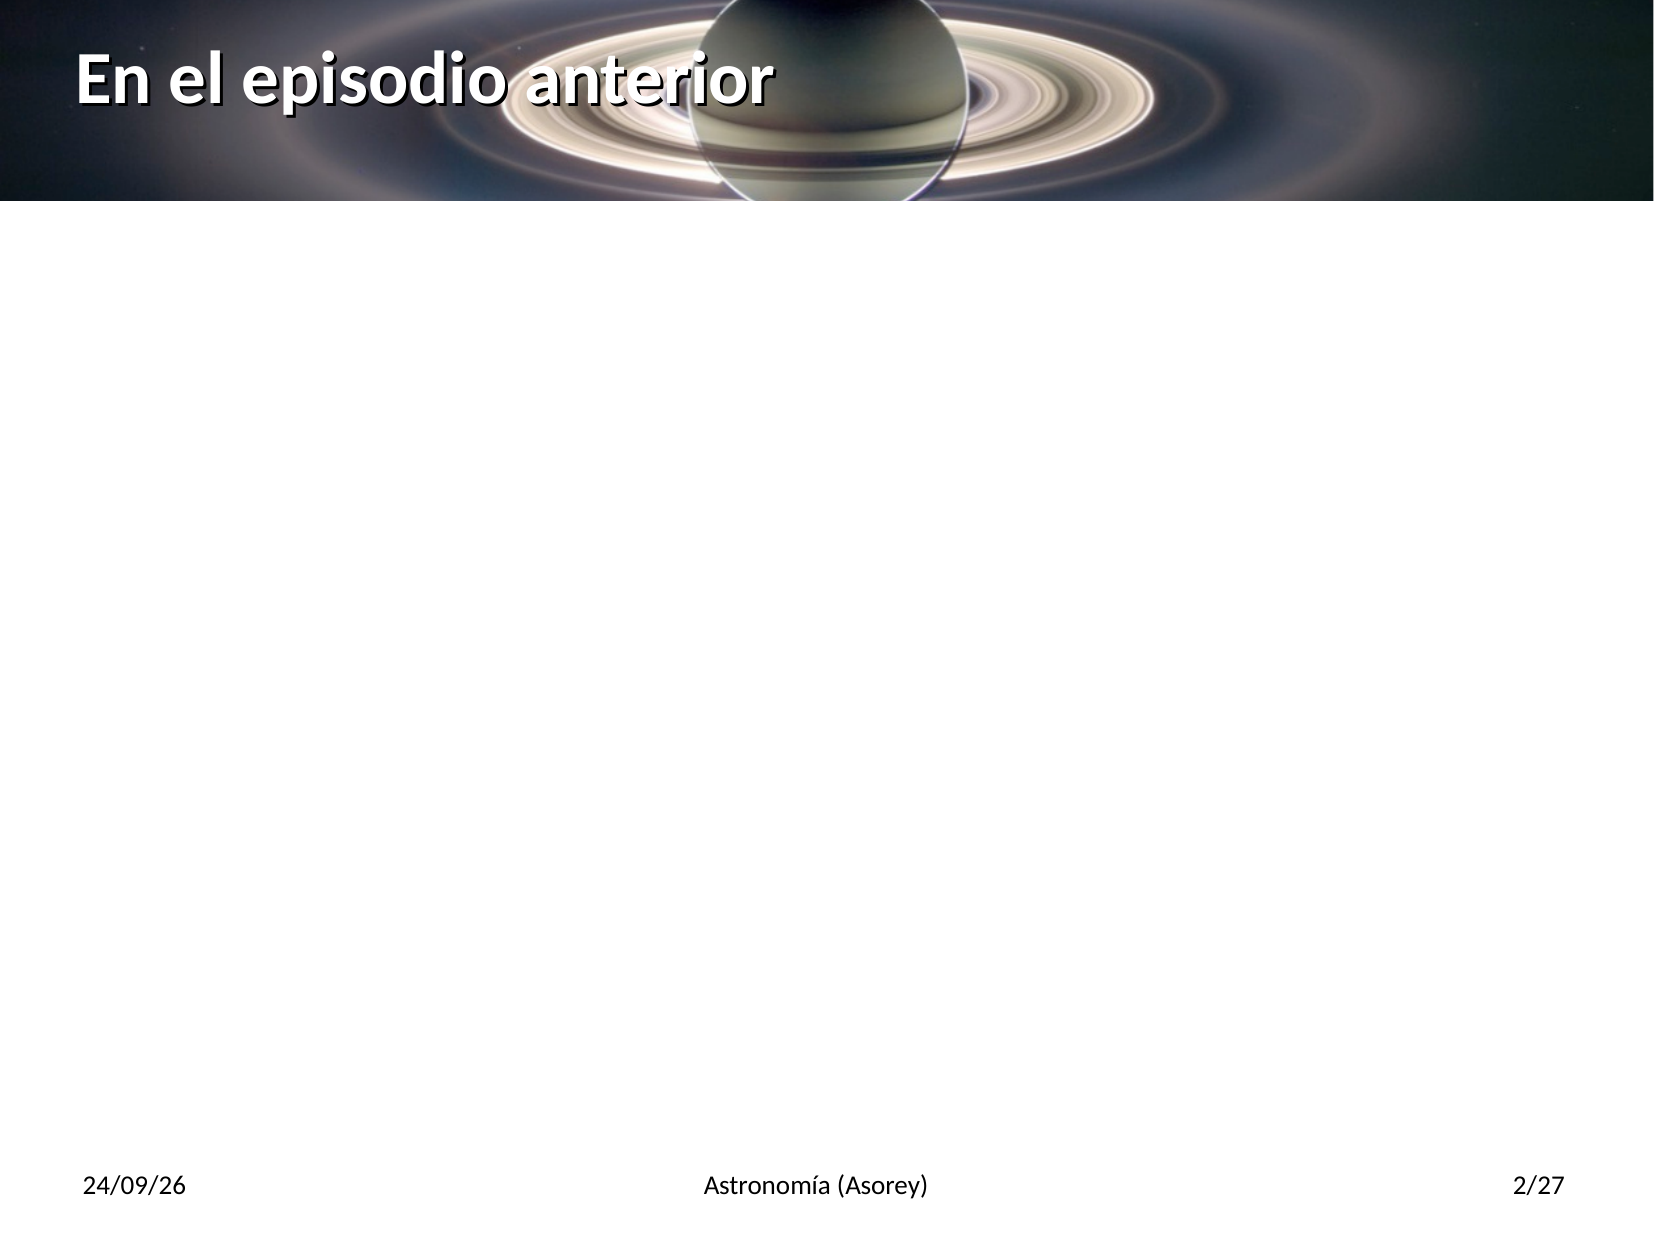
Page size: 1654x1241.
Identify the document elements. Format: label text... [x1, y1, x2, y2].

title En el episodio anterior [75, 19, 1564, 151]
picture [0, 0, 1654, 201]
